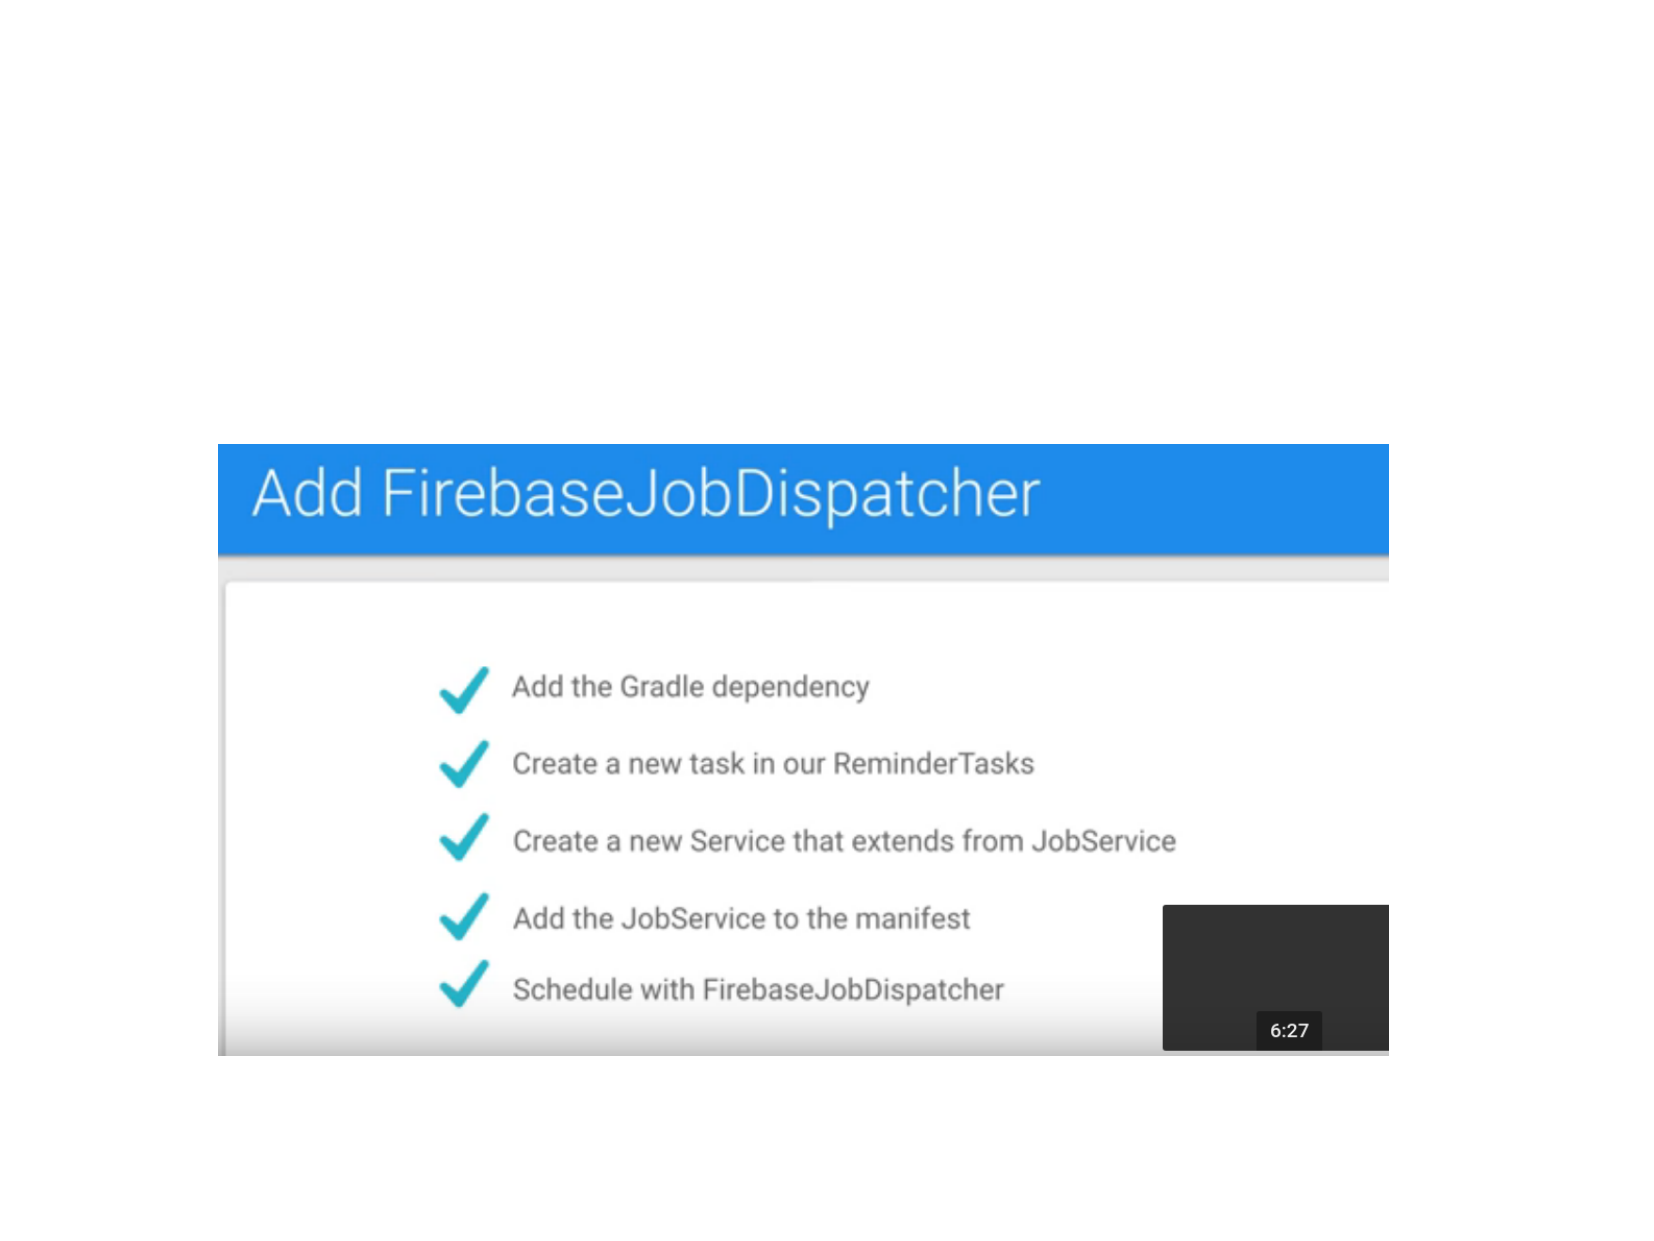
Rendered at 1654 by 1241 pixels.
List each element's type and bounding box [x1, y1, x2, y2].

picture [218, 444, 1389, 1056]
